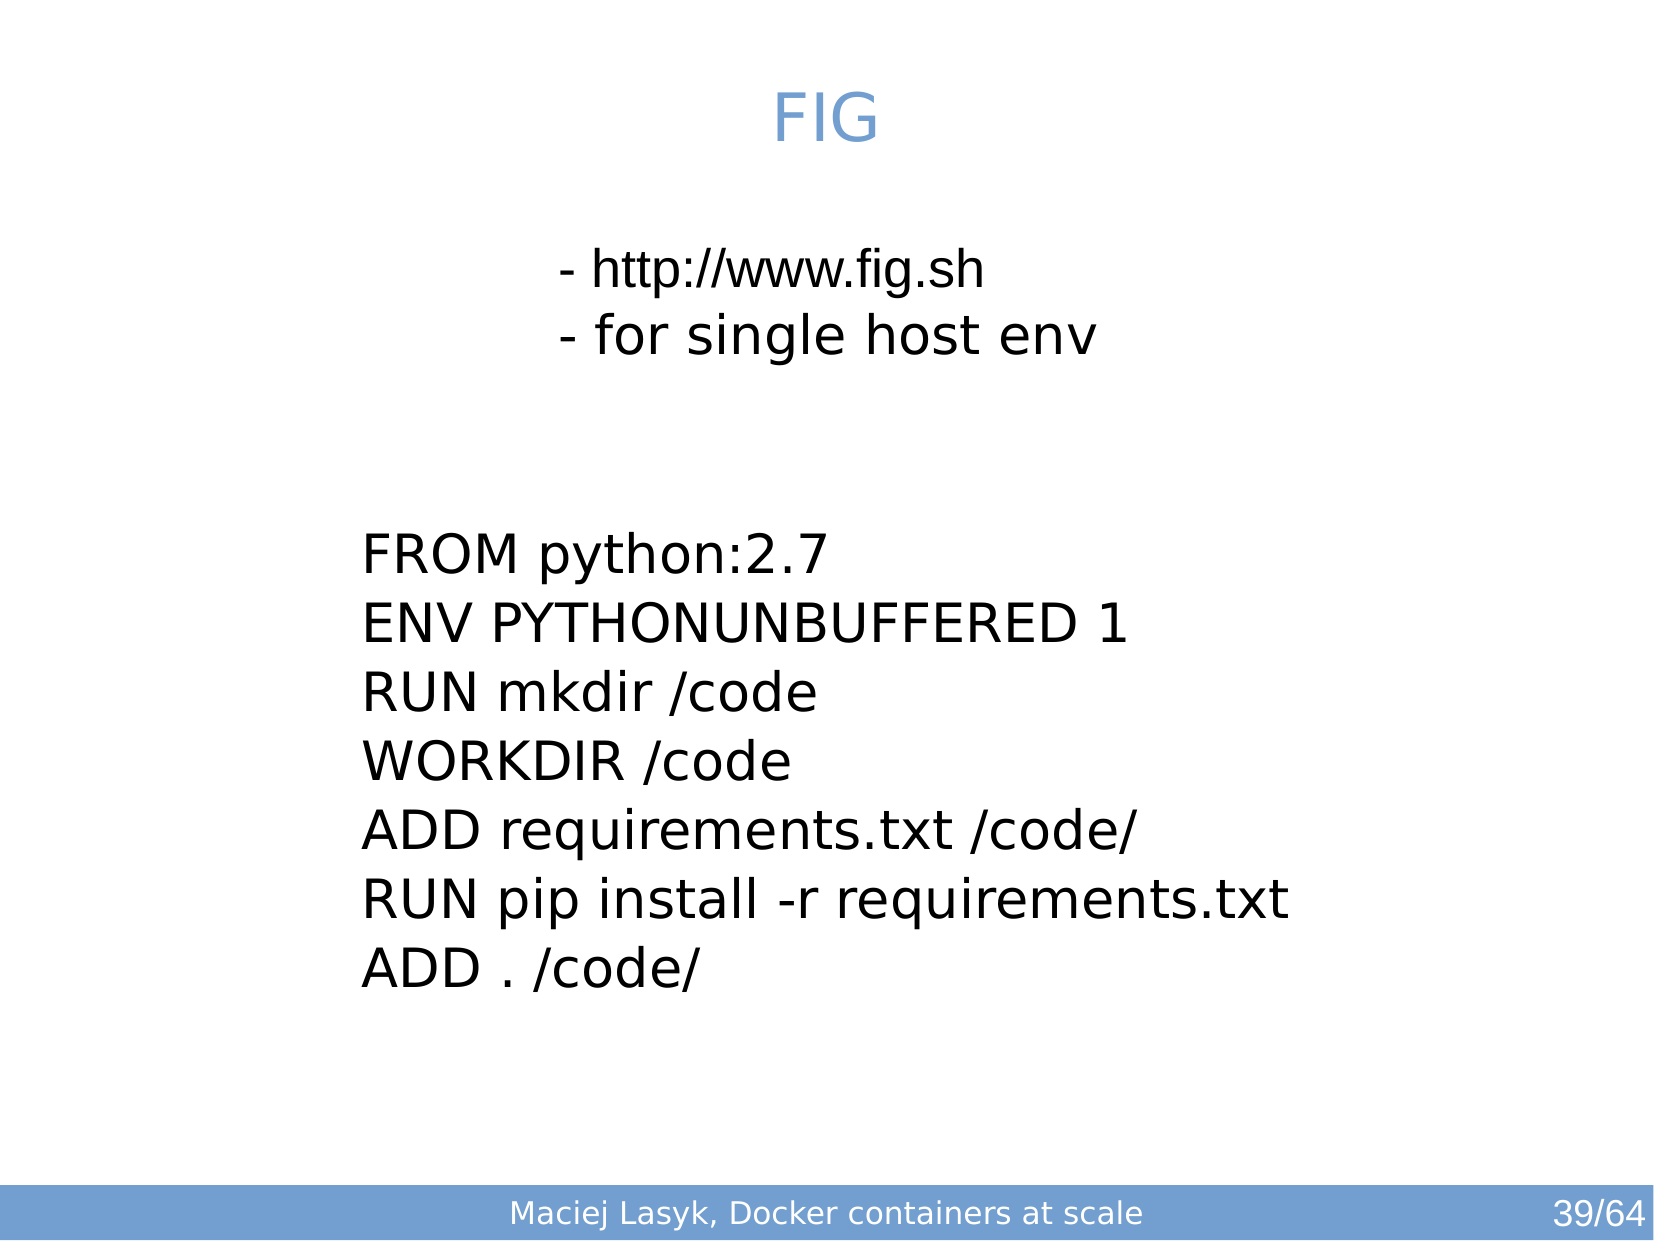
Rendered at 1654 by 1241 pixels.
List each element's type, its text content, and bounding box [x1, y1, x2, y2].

text_box [0, 1185, 1527, 1241]
text_box 39/64 [1527, 1185, 1654, 1241]
text_box FIG [756, 72, 897, 166]
text_box Maciej Lasyk, Docker containers at scale [494, 1188, 1160, 1240]
text_box FROM python:2.7 ENV PYTHONUNBUFFERED 1 RUN mkdir /code WORKDIR /code ADD requirements.txt /code/ RUN pip install -r requirements.txt ADD . /code/ [346, 515, 1307, 1008]
text_box - http://www.fig.sh - for single host env [543, 230, 1115, 376]
